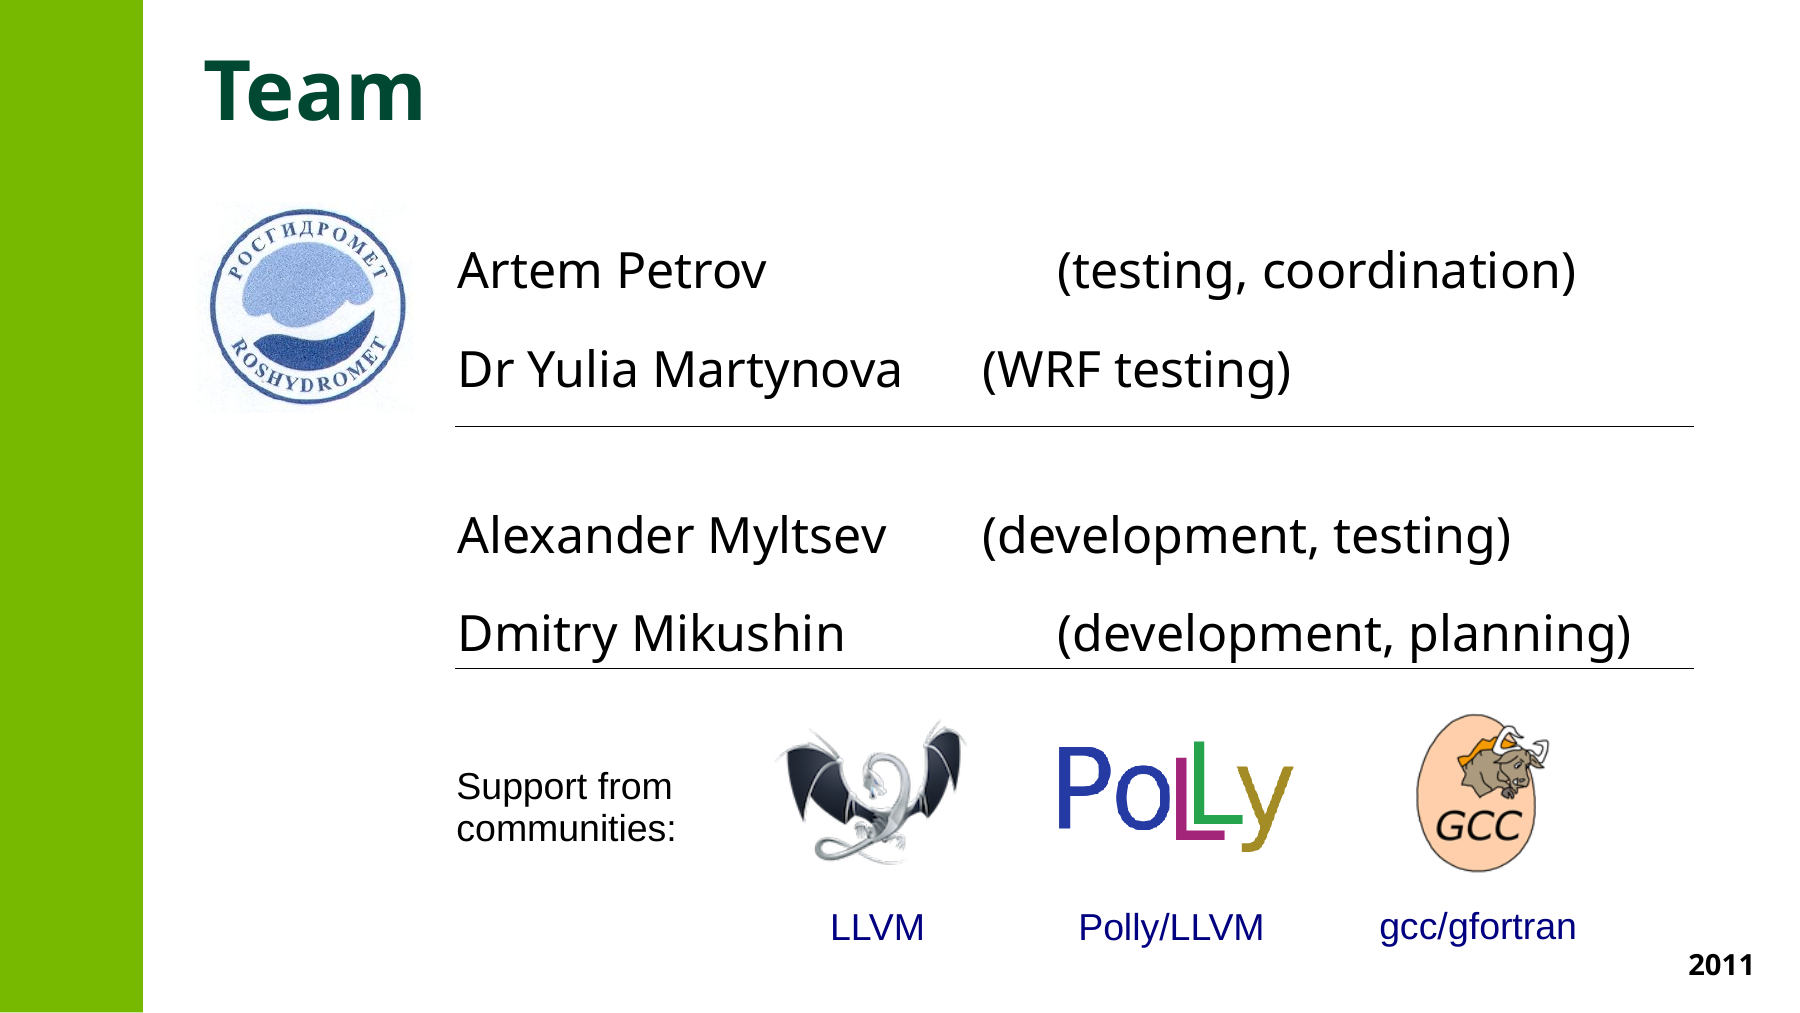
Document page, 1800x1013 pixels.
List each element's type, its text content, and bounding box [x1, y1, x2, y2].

picture [196, 202, 413, 413]
title Team [188, 40, 1733, 211]
picture [1414, 712, 1551, 875]
text_box gcc/gfortran [1364, 898, 1593, 956]
picture [774, 694, 968, 889]
text_box LLVM [815, 899, 943, 956]
text_box Support from communities: [410, 757, 692, 857]
text_box Polly/LLVM [1063, 899, 1282, 956]
picture [1059, 741, 1294, 857]
text_box Artem Petrov (testing, coordination) Dr Yulia Martynova (WRF testing) Alexander Myltsev (development, testing) Dmitry Mikushin (development, planning) [443, 227, 1726, 624]
